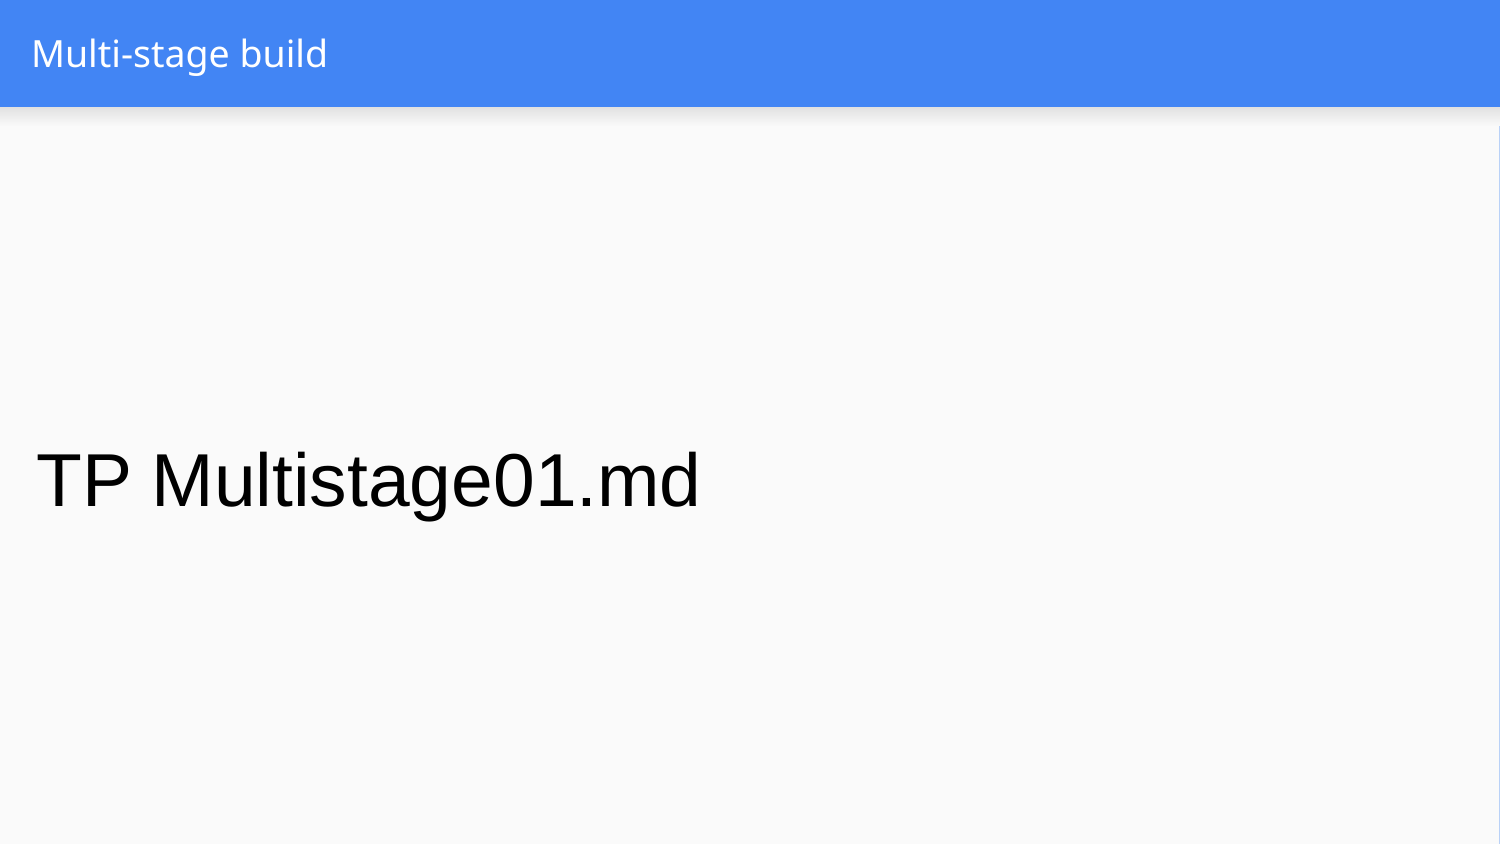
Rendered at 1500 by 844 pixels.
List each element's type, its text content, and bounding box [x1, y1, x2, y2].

title Multi-stage build [16, 2, 1464, 102]
text_box TP Multistage01.md [21, 137, 1476, 781]
